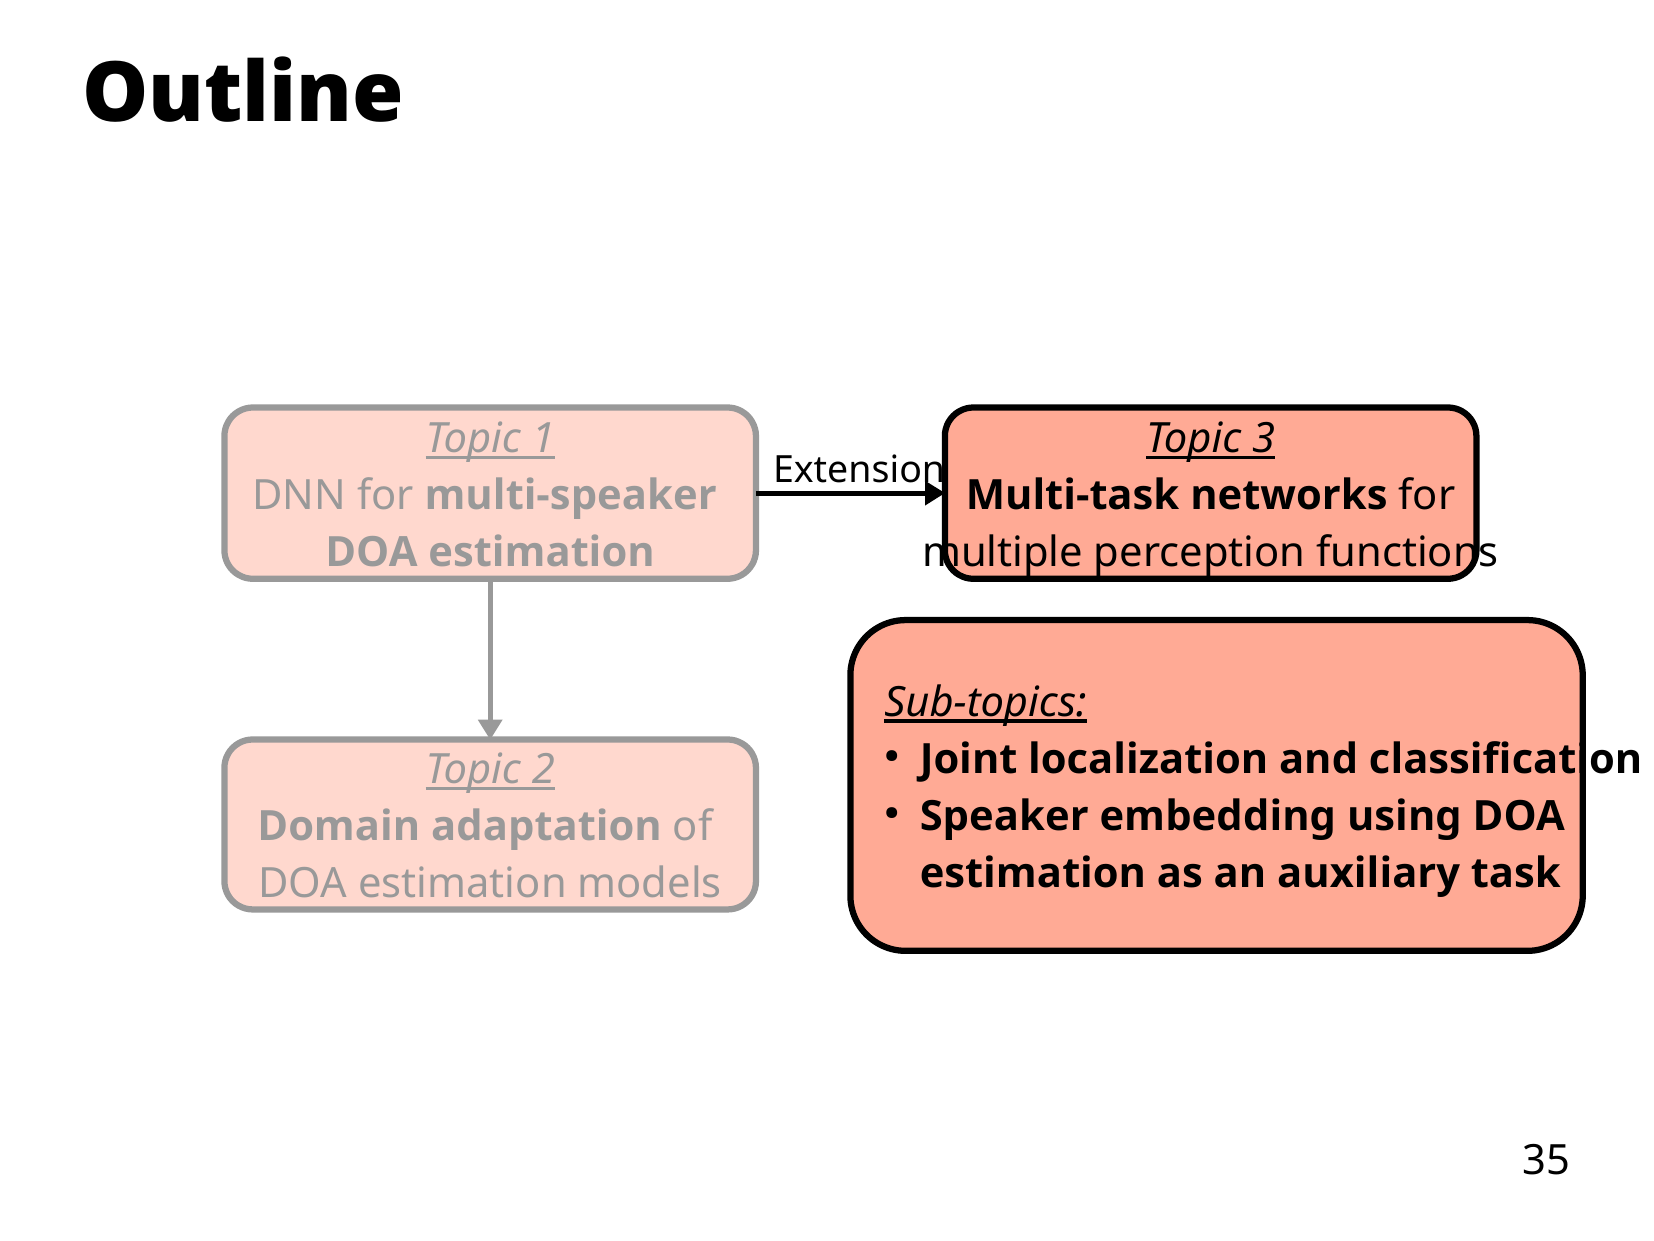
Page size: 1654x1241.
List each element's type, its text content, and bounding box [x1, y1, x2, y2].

title Outline [82, 37, 1571, 143]
text_box Topic 1 DNN for multi-speaker DOA estimation [224, 407, 756, 579]
text_box Sub-topics: Joint localization and classification Speaker embedding using DOA estimation as an auxiliary task [850, 620, 1583, 951]
text_box Topic 2 Domain adaptation of DOA estimation models [224, 739, 756, 910]
text_box Topic 3 Multi-task networks for multiple perception functions [944, 407, 1477, 579]
